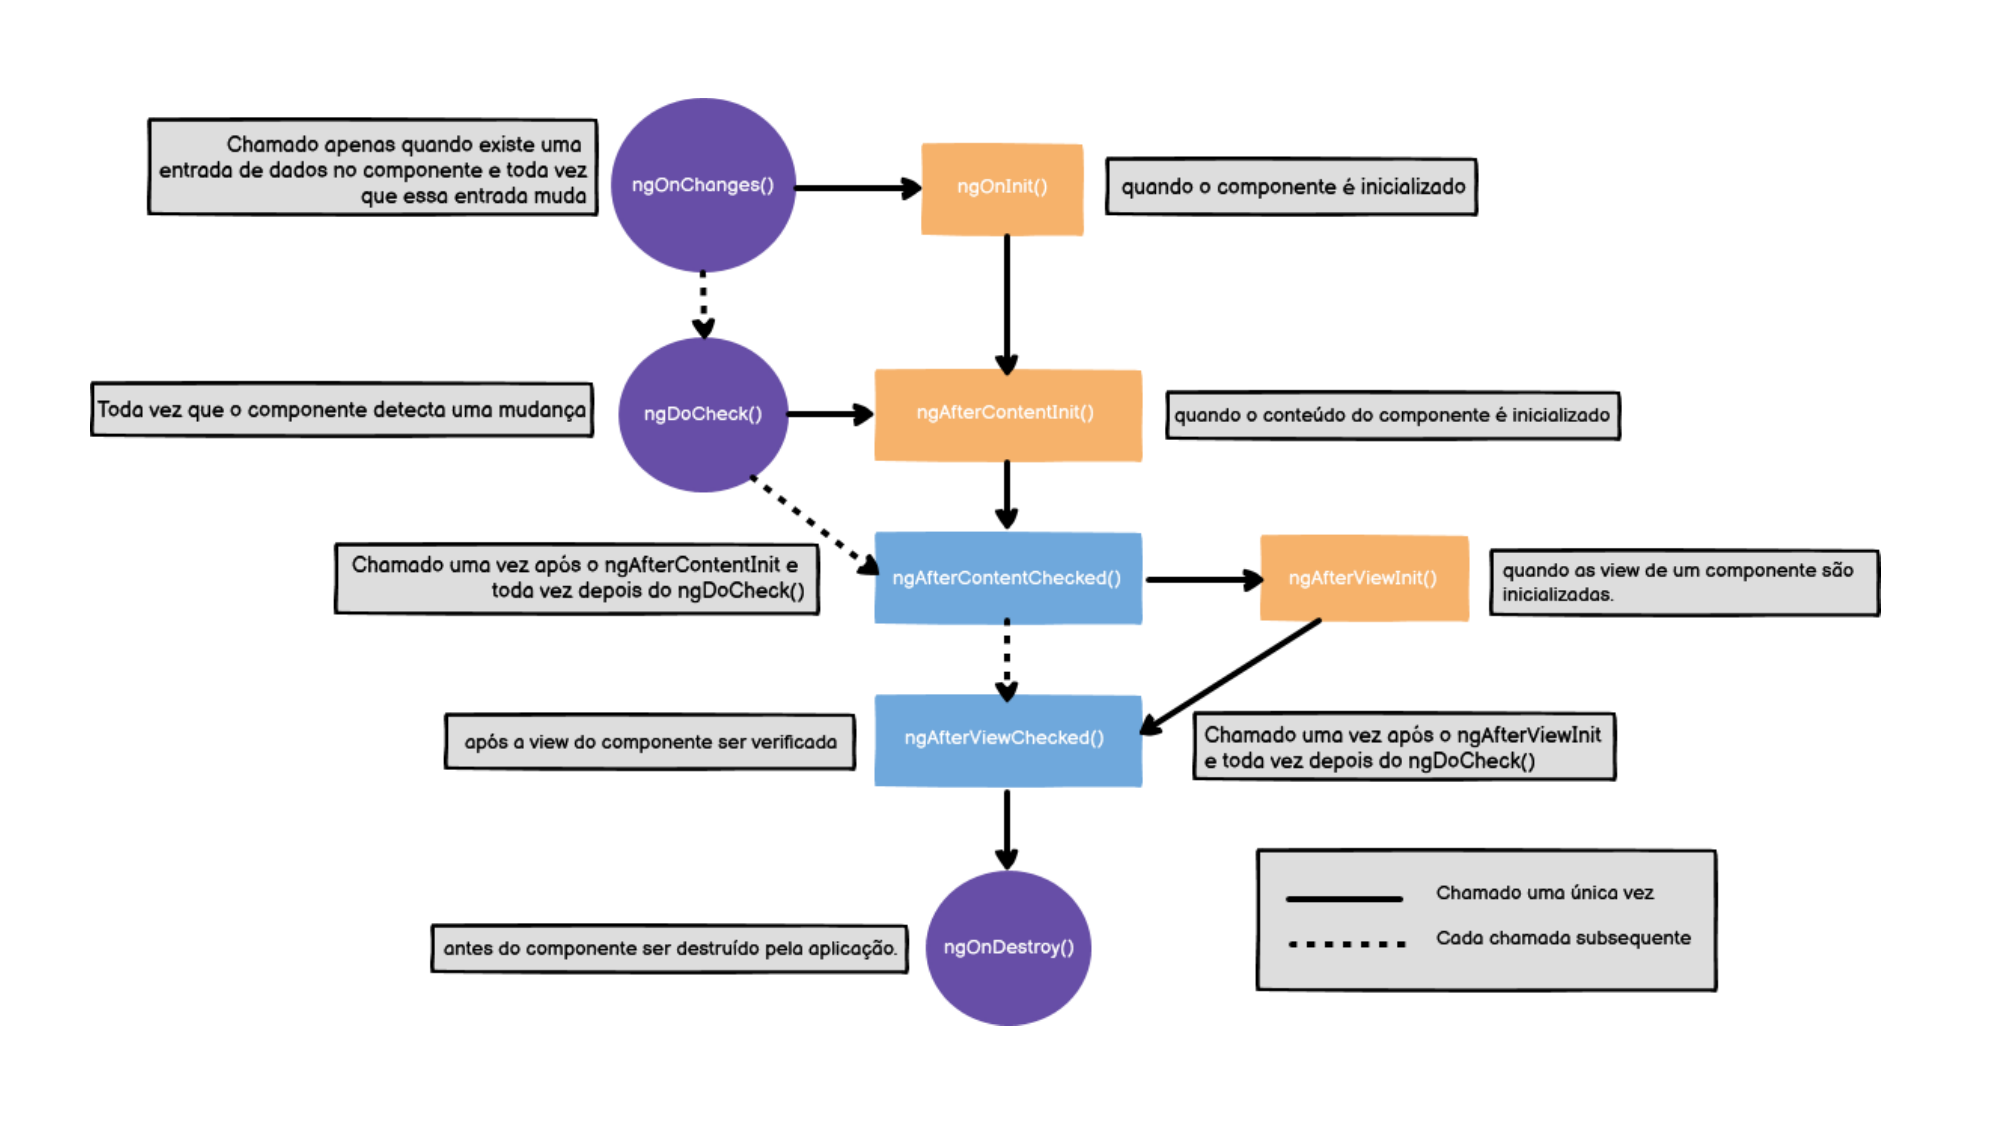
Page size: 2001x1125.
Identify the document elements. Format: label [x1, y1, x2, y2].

picture [90, 98, 1881, 1027]
